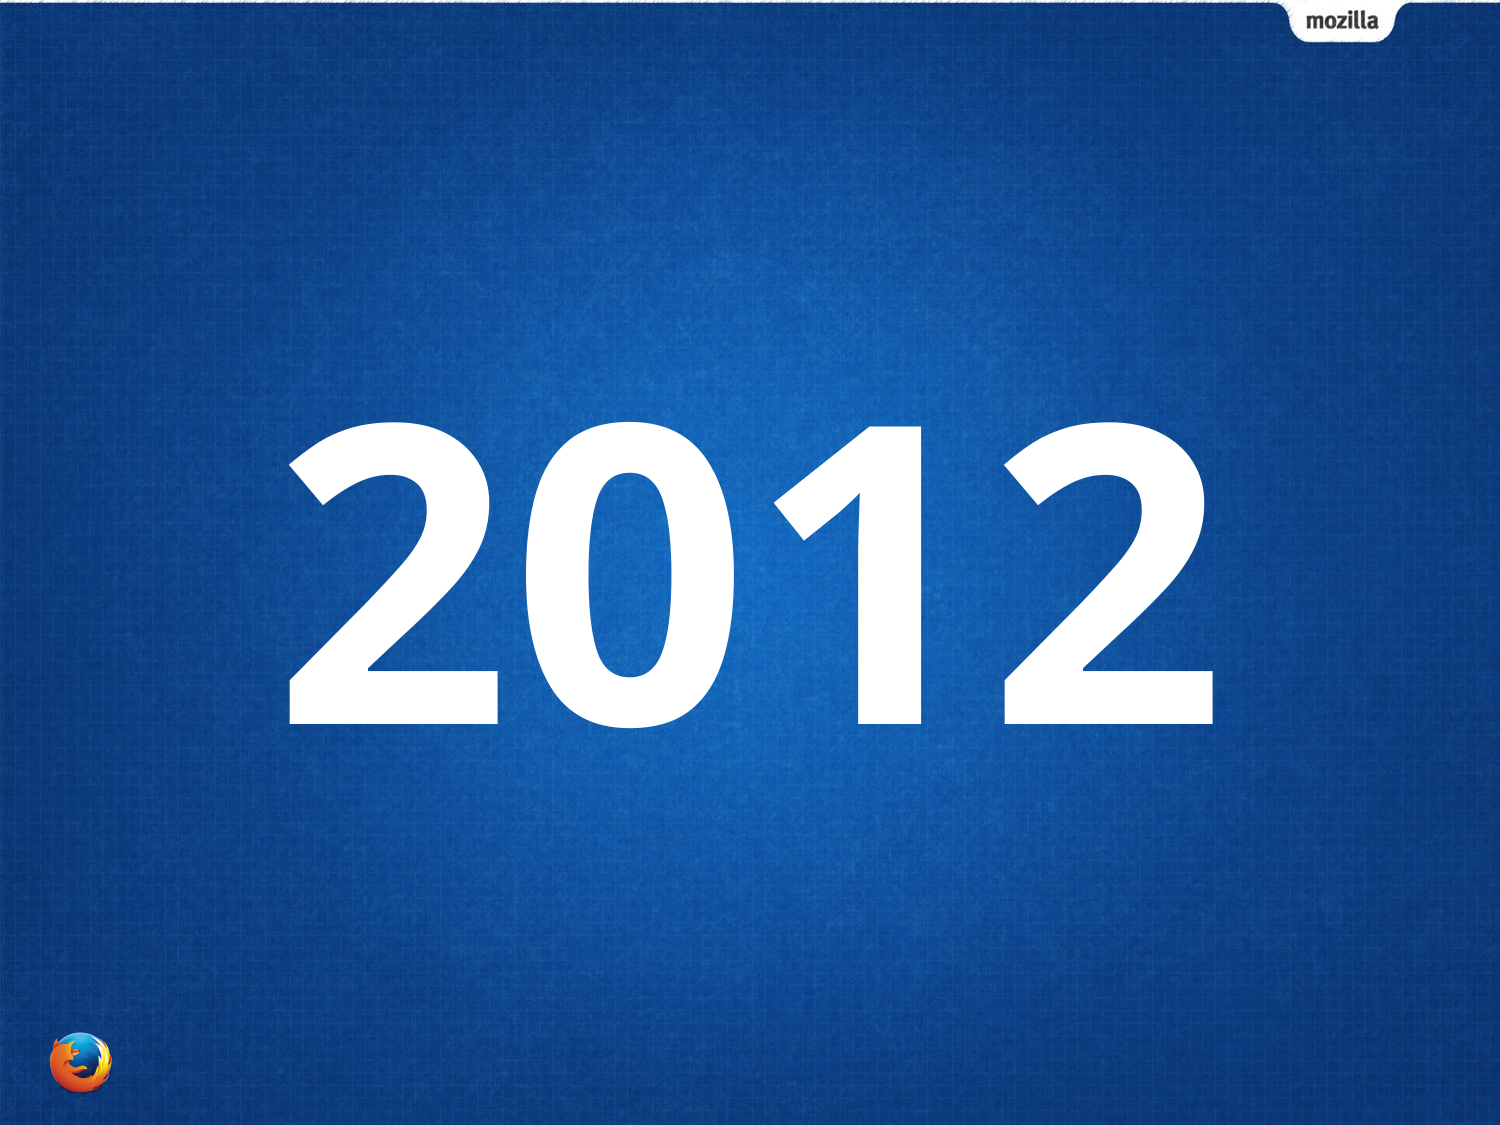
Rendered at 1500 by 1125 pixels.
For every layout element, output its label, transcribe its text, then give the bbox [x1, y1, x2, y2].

subtitle 2012 [75, 128, 1426, 997]
picture [0, 0, 1500, 1125]
